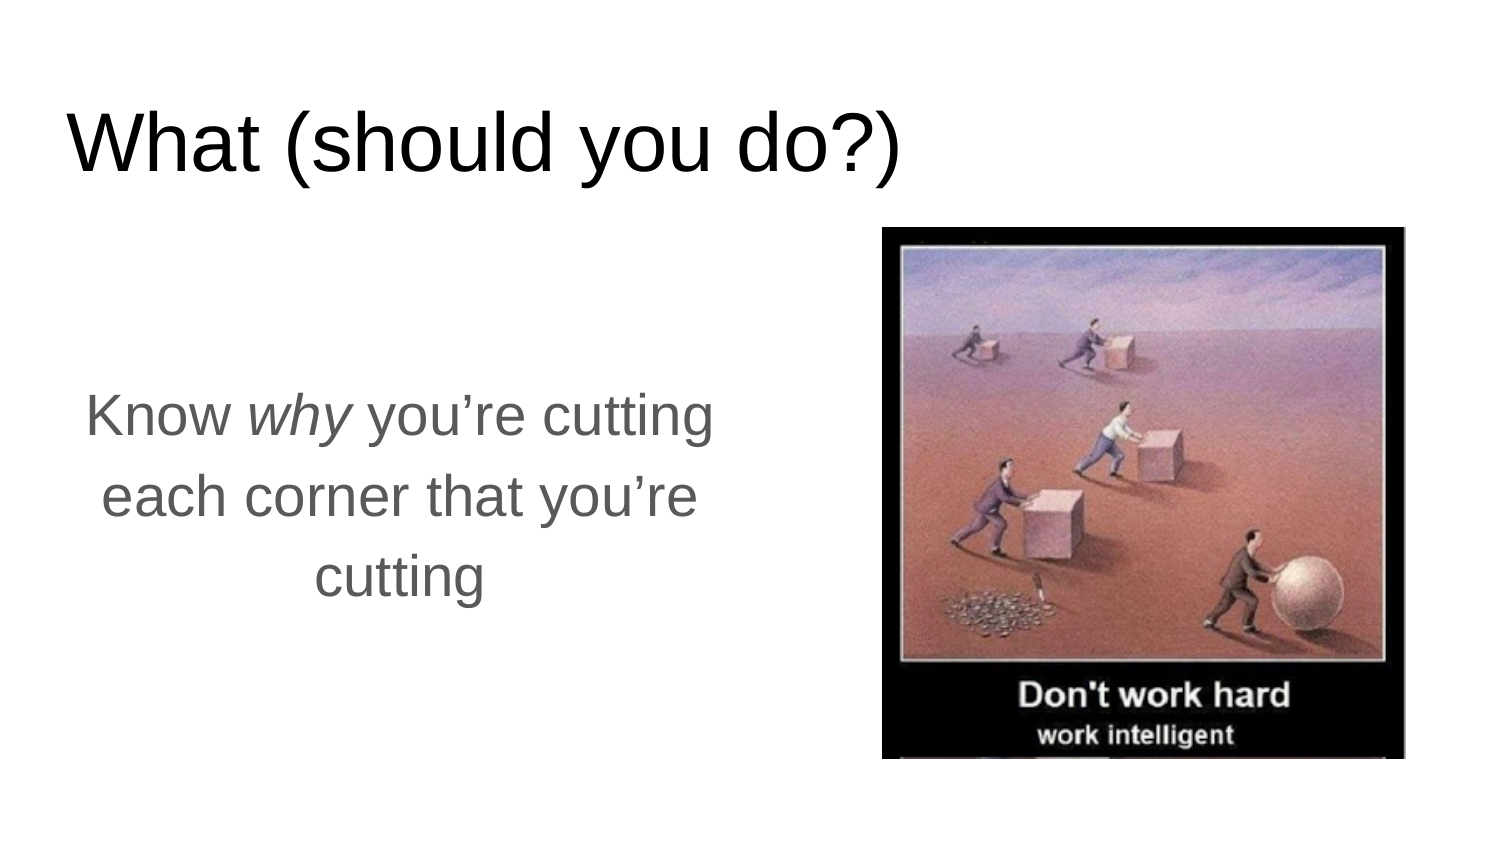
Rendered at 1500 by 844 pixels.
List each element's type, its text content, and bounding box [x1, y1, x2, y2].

title What (should you do?) [51, 72, 1449, 167]
picture [882, 227, 1406, 759]
list Know why you’re cutting each corner that you’re cutting [51, 227, 750, 749]
